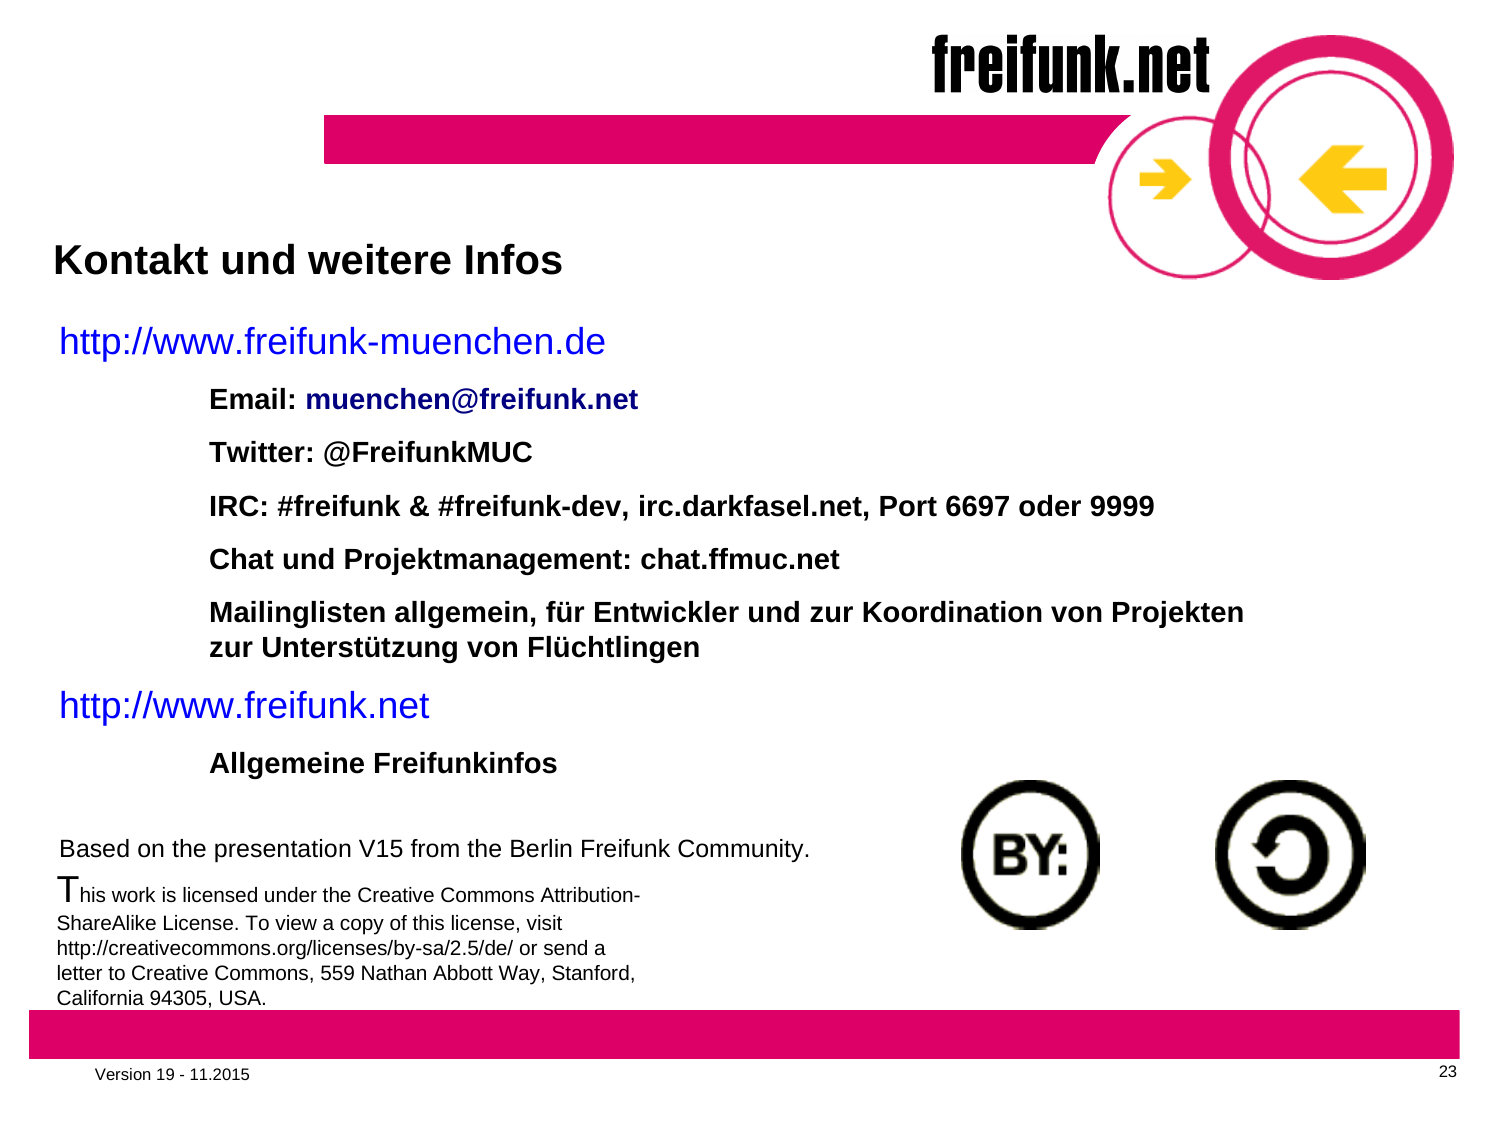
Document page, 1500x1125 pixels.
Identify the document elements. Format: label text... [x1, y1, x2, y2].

picture [961, 780, 1100, 930]
picture [932, 34, 1454, 280]
picture [1215, 780, 1366, 930]
text_box http://www.freifunk-muenchen.de Email: muenchen@freifunk.net Twitter: @FreifunkMUC IRC: #freifunk & #freifunk-dev, irc.darkfasel.net, Port 6697 oder 9999 Chat und Projektmanagement: chat.ffmuc.net Mailinglisten allgemein, für Entwickler und zur Koordination von Projekten zur Unterstützung von Flüchtlingen http://www.freifunk.net Allgemeine Freifunkinfos Based on the presentation V15 from the Berlin Freifunk Community. [59, 317, 1288, 956]
text_box This work is licensed under the Creative Commons Attribution-ShareAlike License. To view a copy of this license, visit http://creativecommons.org/licenses/by-sa/2.5/de/ or send a letter to Creative Commons, 559 Nathan Abbott Way, Stanford, California 94305, USA. [56, 865, 645, 1017]
text_box Kontakt und weitere Infos [53, 233, 1046, 313]
